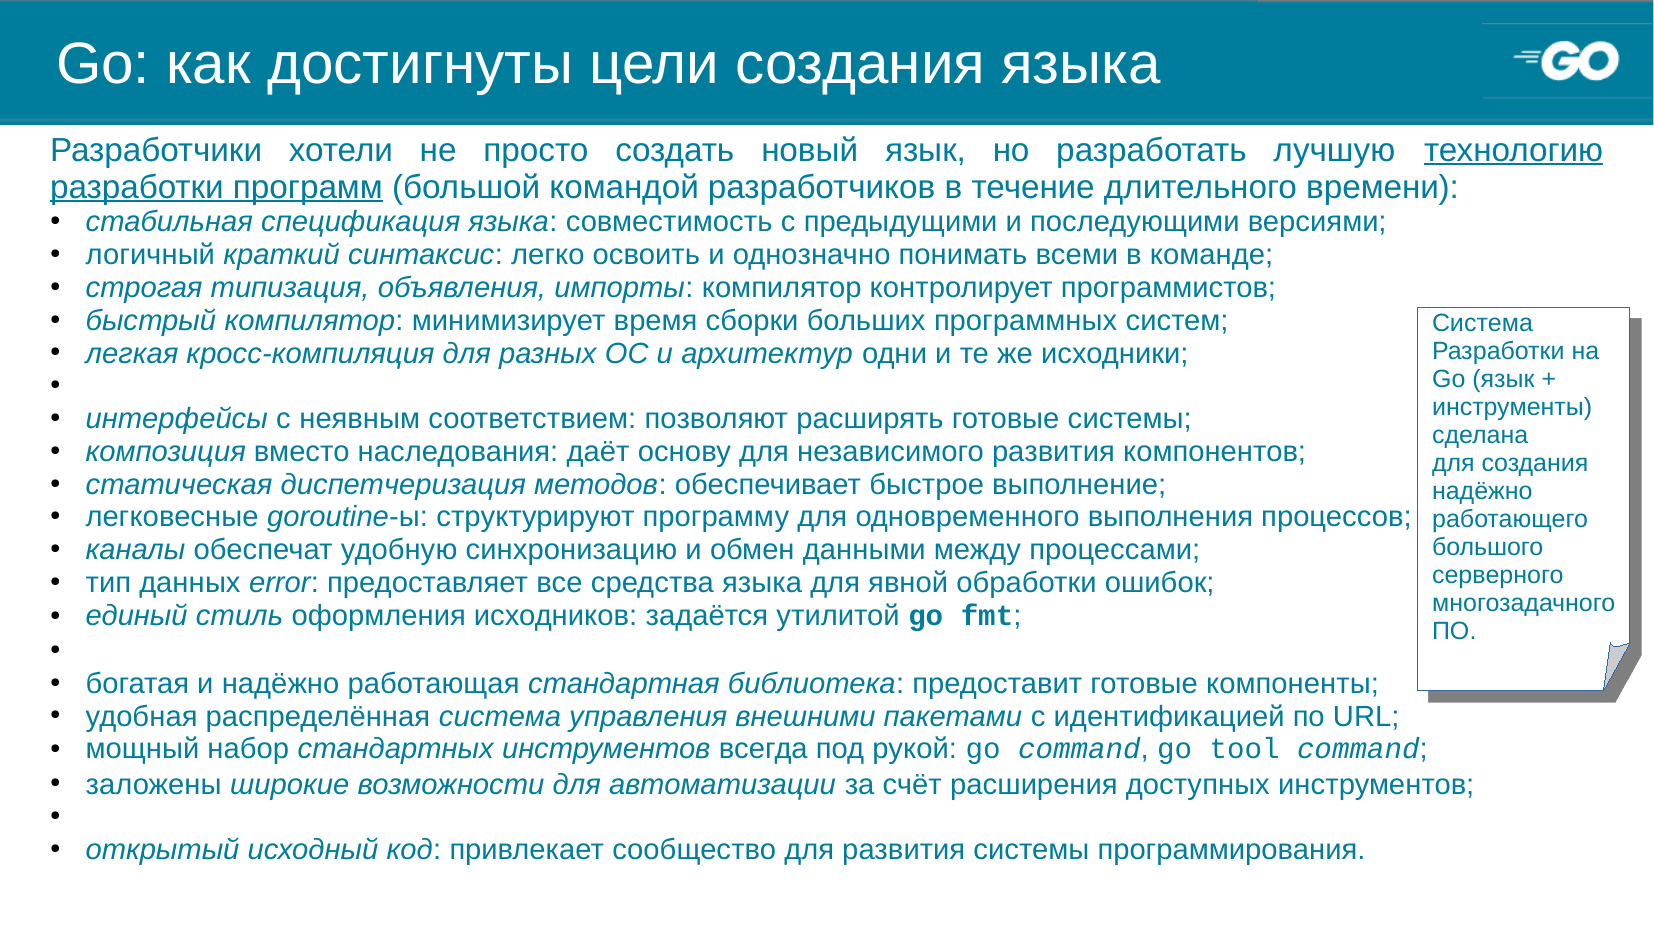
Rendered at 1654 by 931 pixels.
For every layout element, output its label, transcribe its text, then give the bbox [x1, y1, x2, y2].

text_box Go: как достигнуты цели создания языка [41, 23, 1495, 104]
picture [1542, 41, 1619, 81]
text_box Разработчики хотели не просто создать новый язык, но разработать лучшую технологию разработки программ (большой командой разработчиков в течение длительного времени): стабильная спецификация языка: совместимость с предыдущими и последующими версиями; логичный краткий синтаксис: легко освоить и однозначно понимать всеми в команде; строгая типизация, объявления, импорты: компилятор контролирует программистов; быстрый компилятор: минимизирует время сборки больших программных систем; легкая кросс-компиляция для разных ОС и архитектур одни и те же исходники; интерфейсы с неявным соответствием: позволяют расширять готовые системы; композиция вместо наследования: даёт основу для независимого развития компонентов; статическая диспетчеризация методов: обеспечивает быстрое выполнение; легковесные goroutine-ы: структурируют программу для одновременного выполнения процессов; каналы обеспечат удобную синхронизацию и обмен данными между процессами; тип данных error: предоставляет все средства языка для явной обработки ошибок; единый стиль оформления исходников: задаётся утилитой go fmt; богатая и надёжно работающая стандартная библиотека: предоставит готовые компоненты; удобная распределённая система управления внешними пакетами с идентификацией по URL; мощный набор стандартных инструментов всегда под рукой: go command, go tool command; заложены широкие возможности для автоматизации за счёт расширения доступных инструментов; открытый исходный код: привлекает сообщество для развития системы программирования. [35, 124, 1619, 886]
text_box Система Разработки на Go (язык + инструменты) сделана для создания надёжно работающего большого серверного многозадачного ПО. [1417, 307, 1630, 691]
